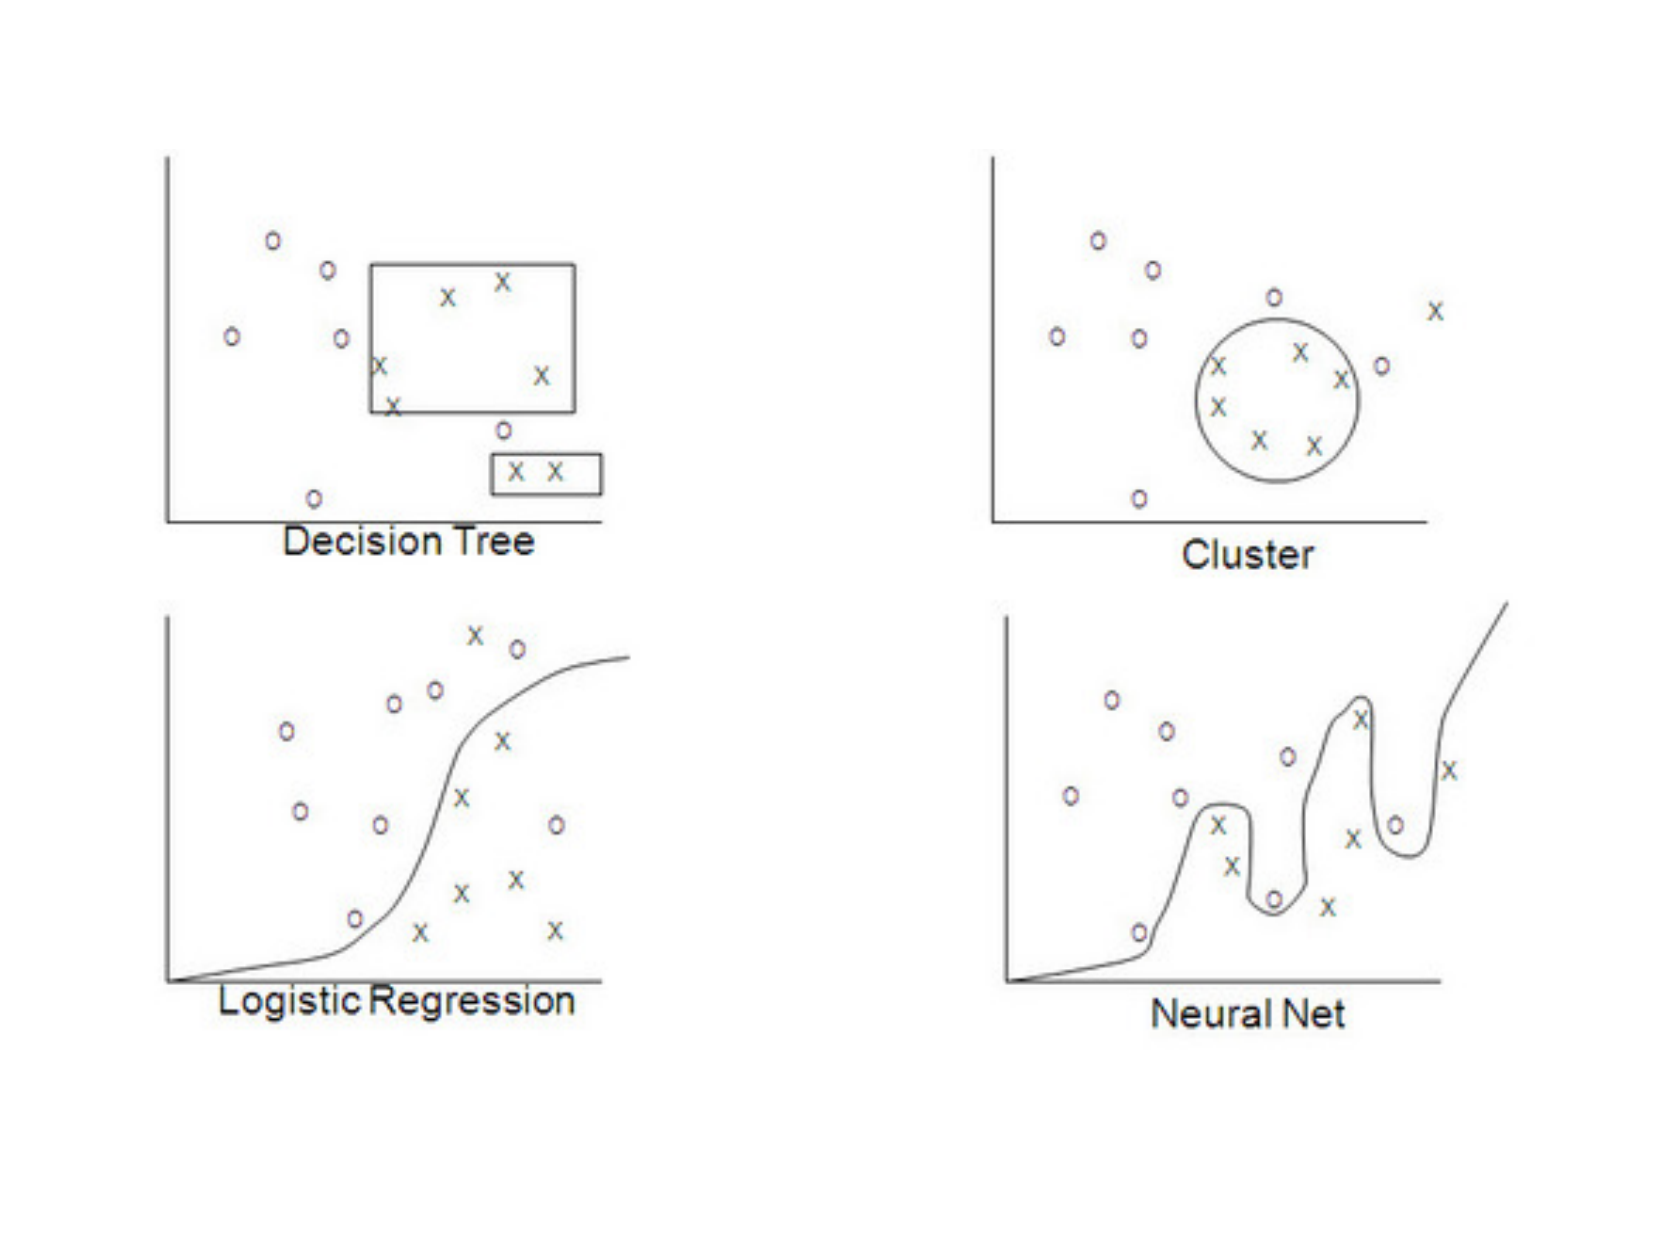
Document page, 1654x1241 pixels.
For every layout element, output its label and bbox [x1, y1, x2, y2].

picture [134, 149, 1546, 1051]
